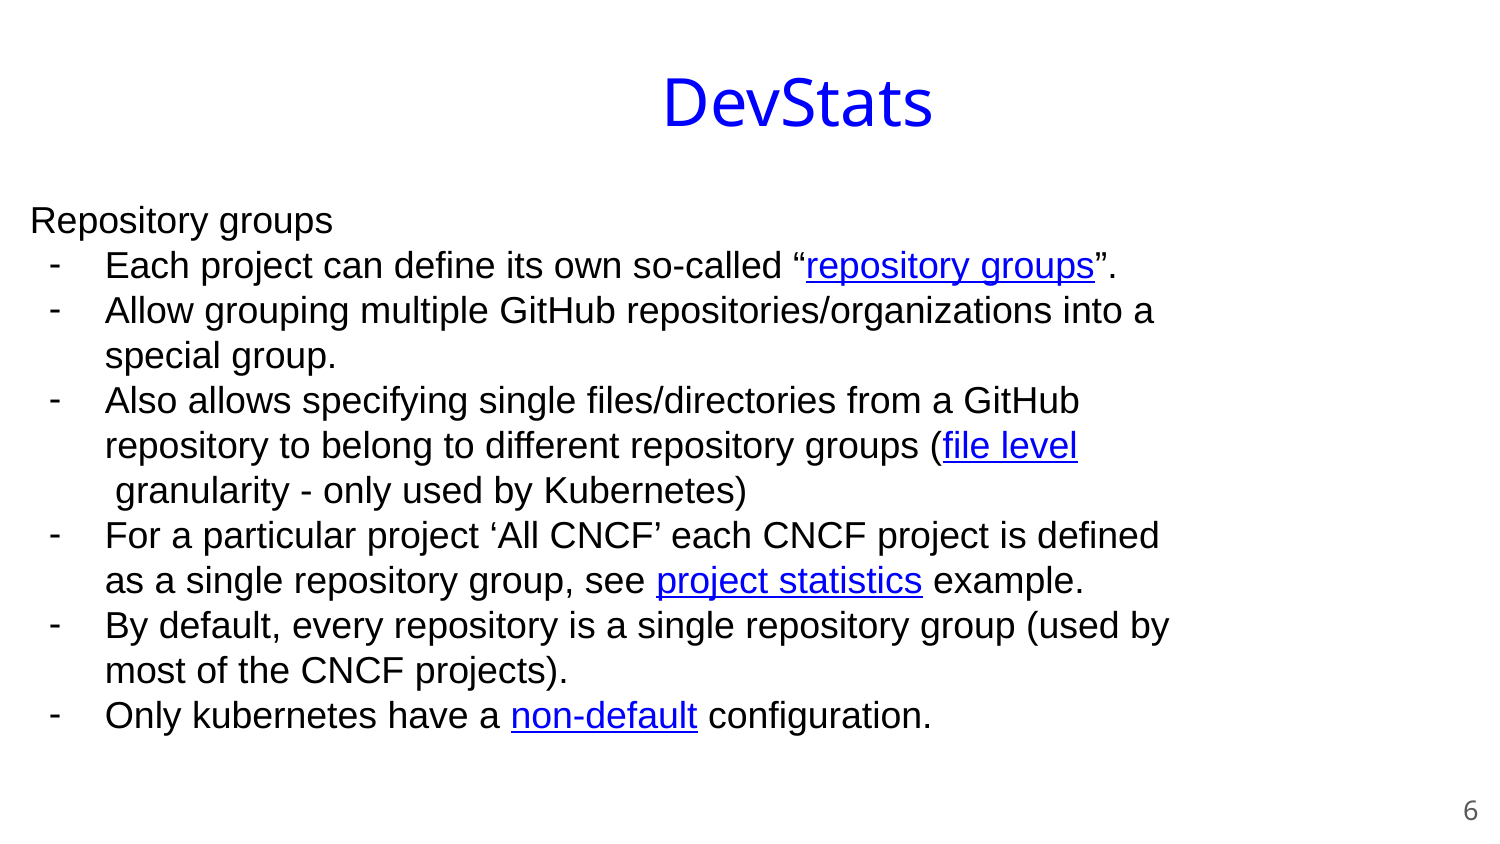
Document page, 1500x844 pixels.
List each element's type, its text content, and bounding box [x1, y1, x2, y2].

title DevStats [646, 41, 1208, 159]
slide_number <number> [1403, 779, 1494, 844]
text_box Repository groups Each project can define its own so-called “repository groups”. Allow grouping multiple GitHub repositories/organizations into a special group. Also allows specifying single files/directories from a GitHub repository to belong to different repository groups (file level granularity - only used by Kubernetes) For a particular project ‘All CNCF’ each CNCF project is defined as a single repository group, see project statistics example. By default, every repository is a single repository group (used by most of the CNCF projects). Only kubernetes have a non-default configuration. [14, 181, 1208, 780]
